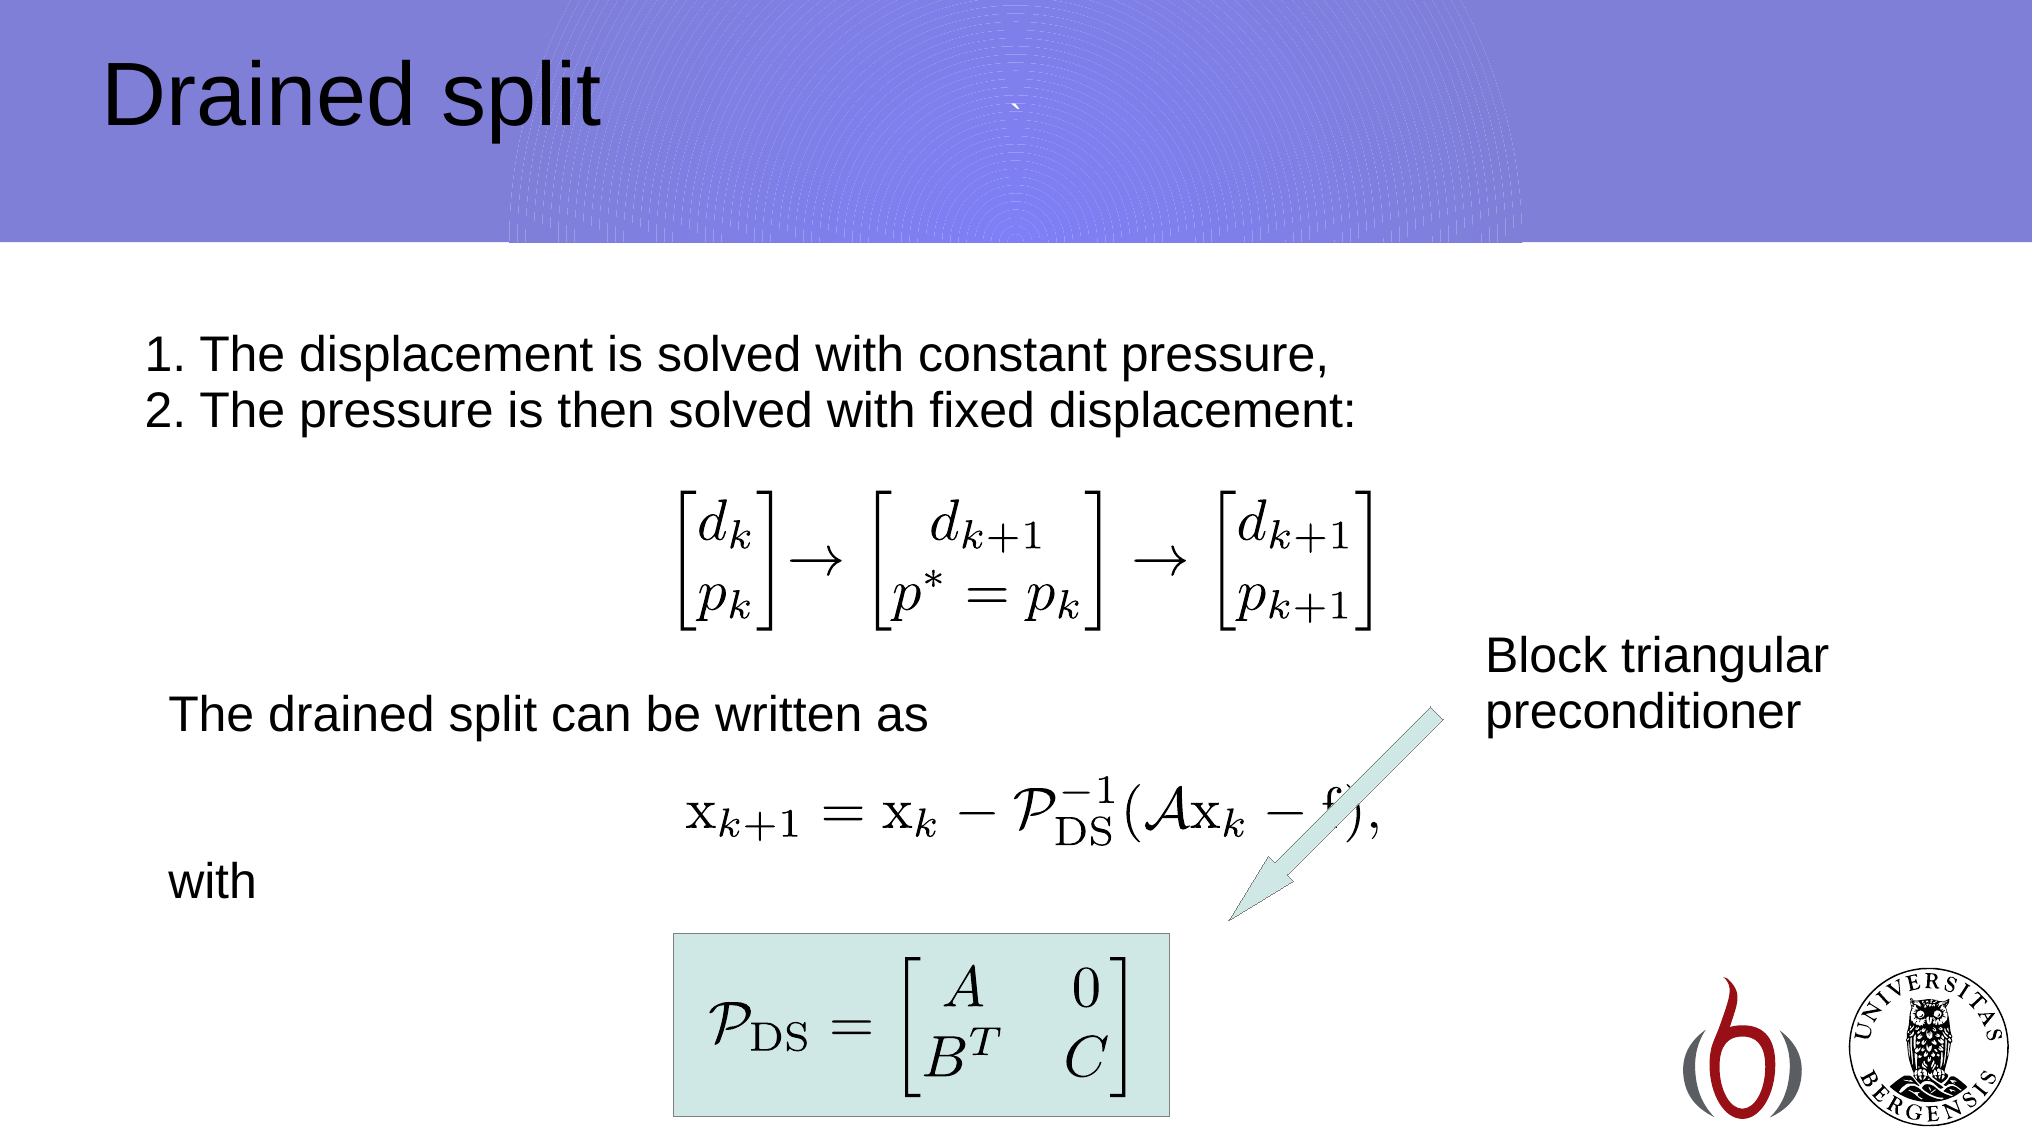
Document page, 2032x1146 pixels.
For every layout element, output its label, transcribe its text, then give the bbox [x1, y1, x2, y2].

text_box The drained split can be written as with [153, 679, 945, 917]
text_box 1. The displacement is solved with constant pressure, 2. The pressure is then solved with fixed displacement: [129, 318, 1373, 446]
text_box [666, 490, 1386, 631]
text_box Block triangular preconditioner [1470, 620, 1845, 747]
title Drained split [101, 43, 1930, 145]
text_box [685, 706, 1444, 921]
text_box [673, 933, 1170, 1117]
